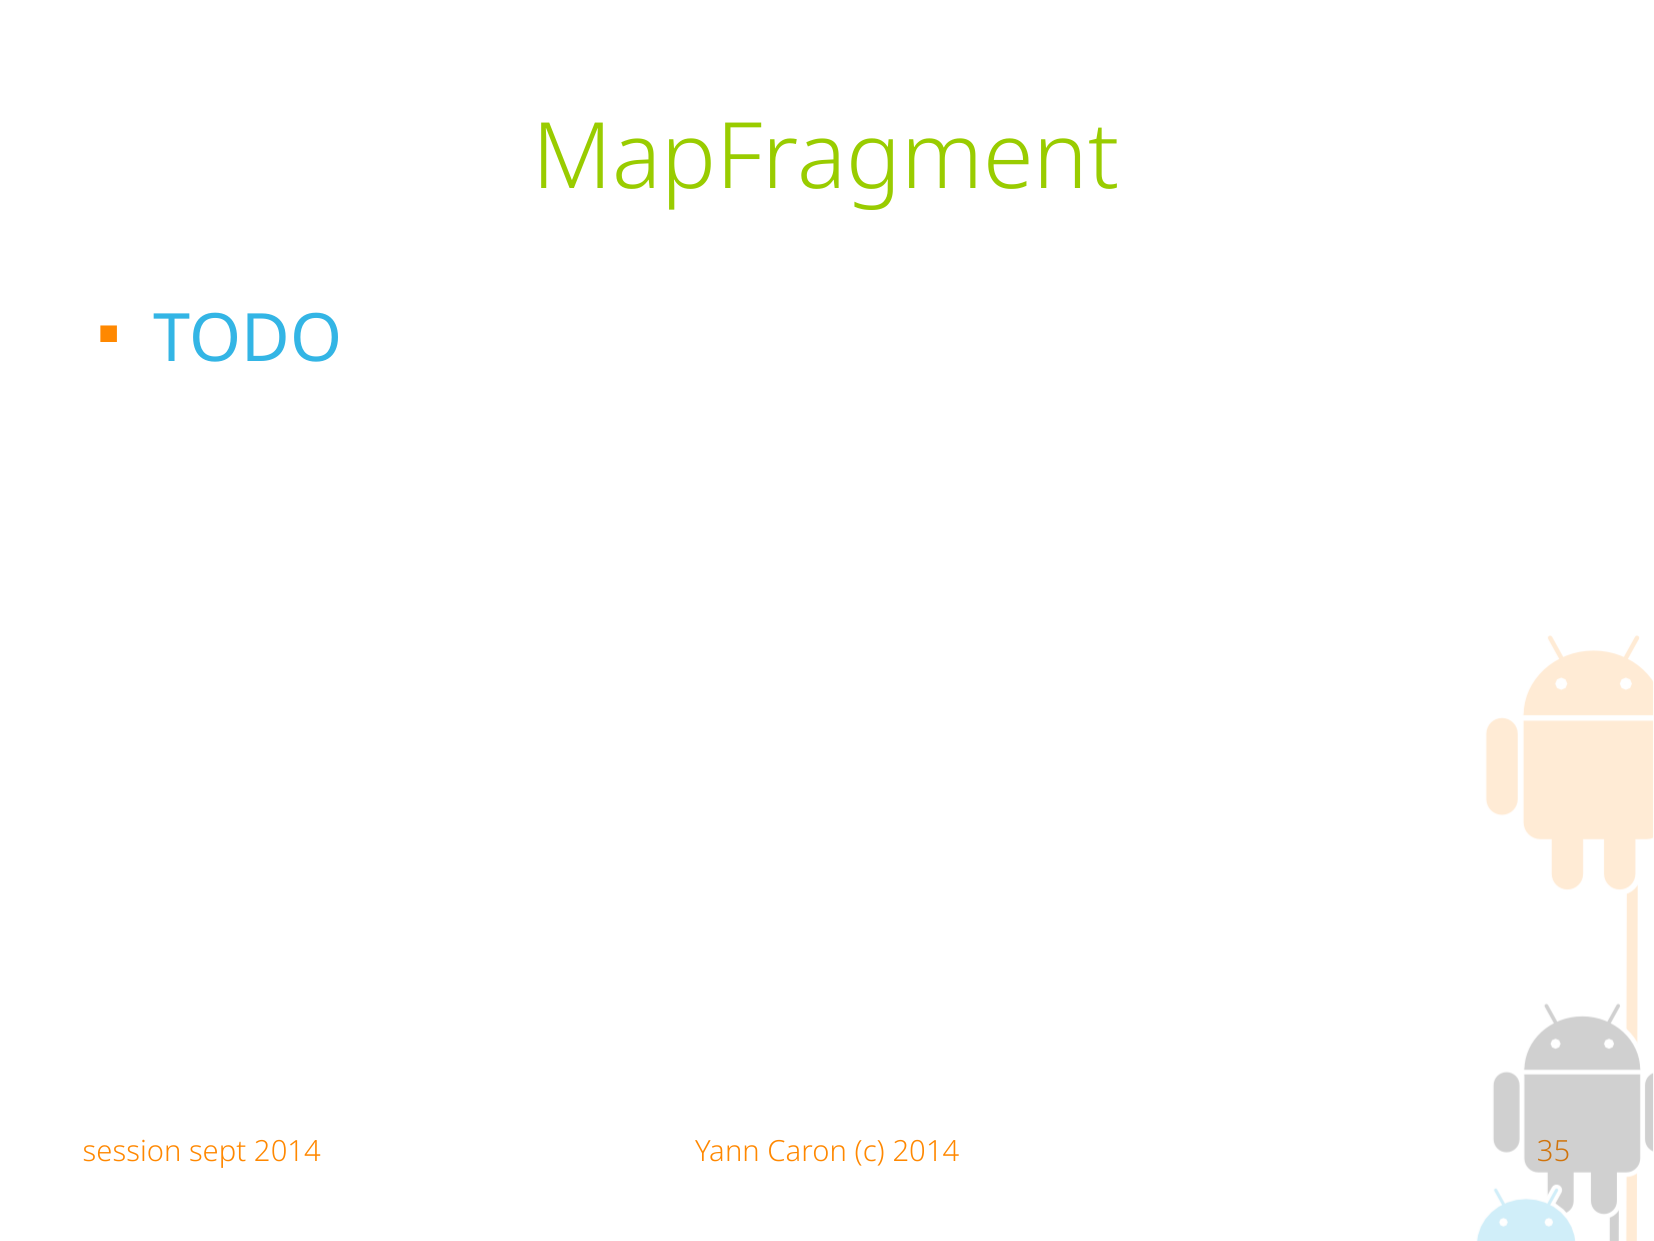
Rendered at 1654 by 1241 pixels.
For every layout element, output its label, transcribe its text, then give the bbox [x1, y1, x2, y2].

picture [240, 423, 1654, 1241]
title MapFragment [82, 49, 1571, 257]
list TODO [82, 290, 1571, 1010]
